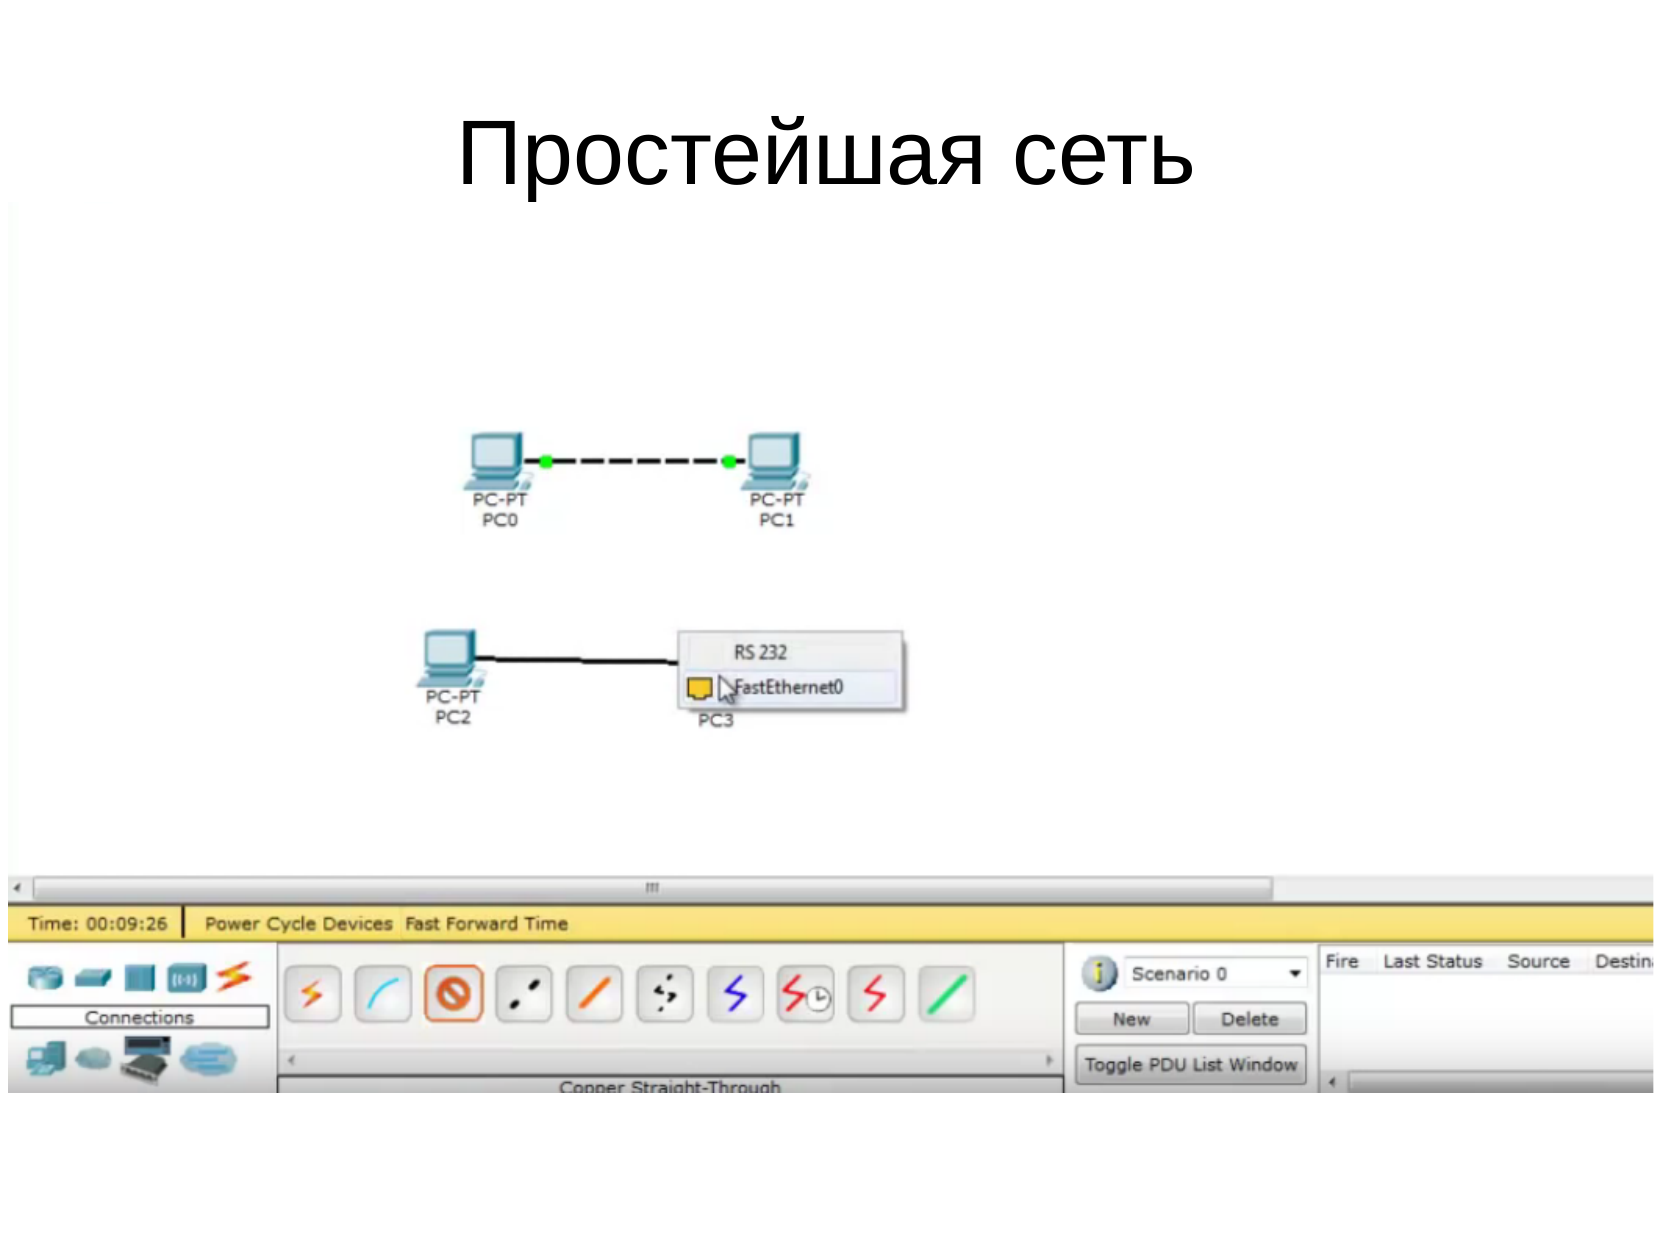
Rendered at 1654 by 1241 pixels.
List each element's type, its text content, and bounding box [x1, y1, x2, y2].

picture [8, 202, 1654, 1093]
title Простейшая сеть [82, 49, 1571, 202]
